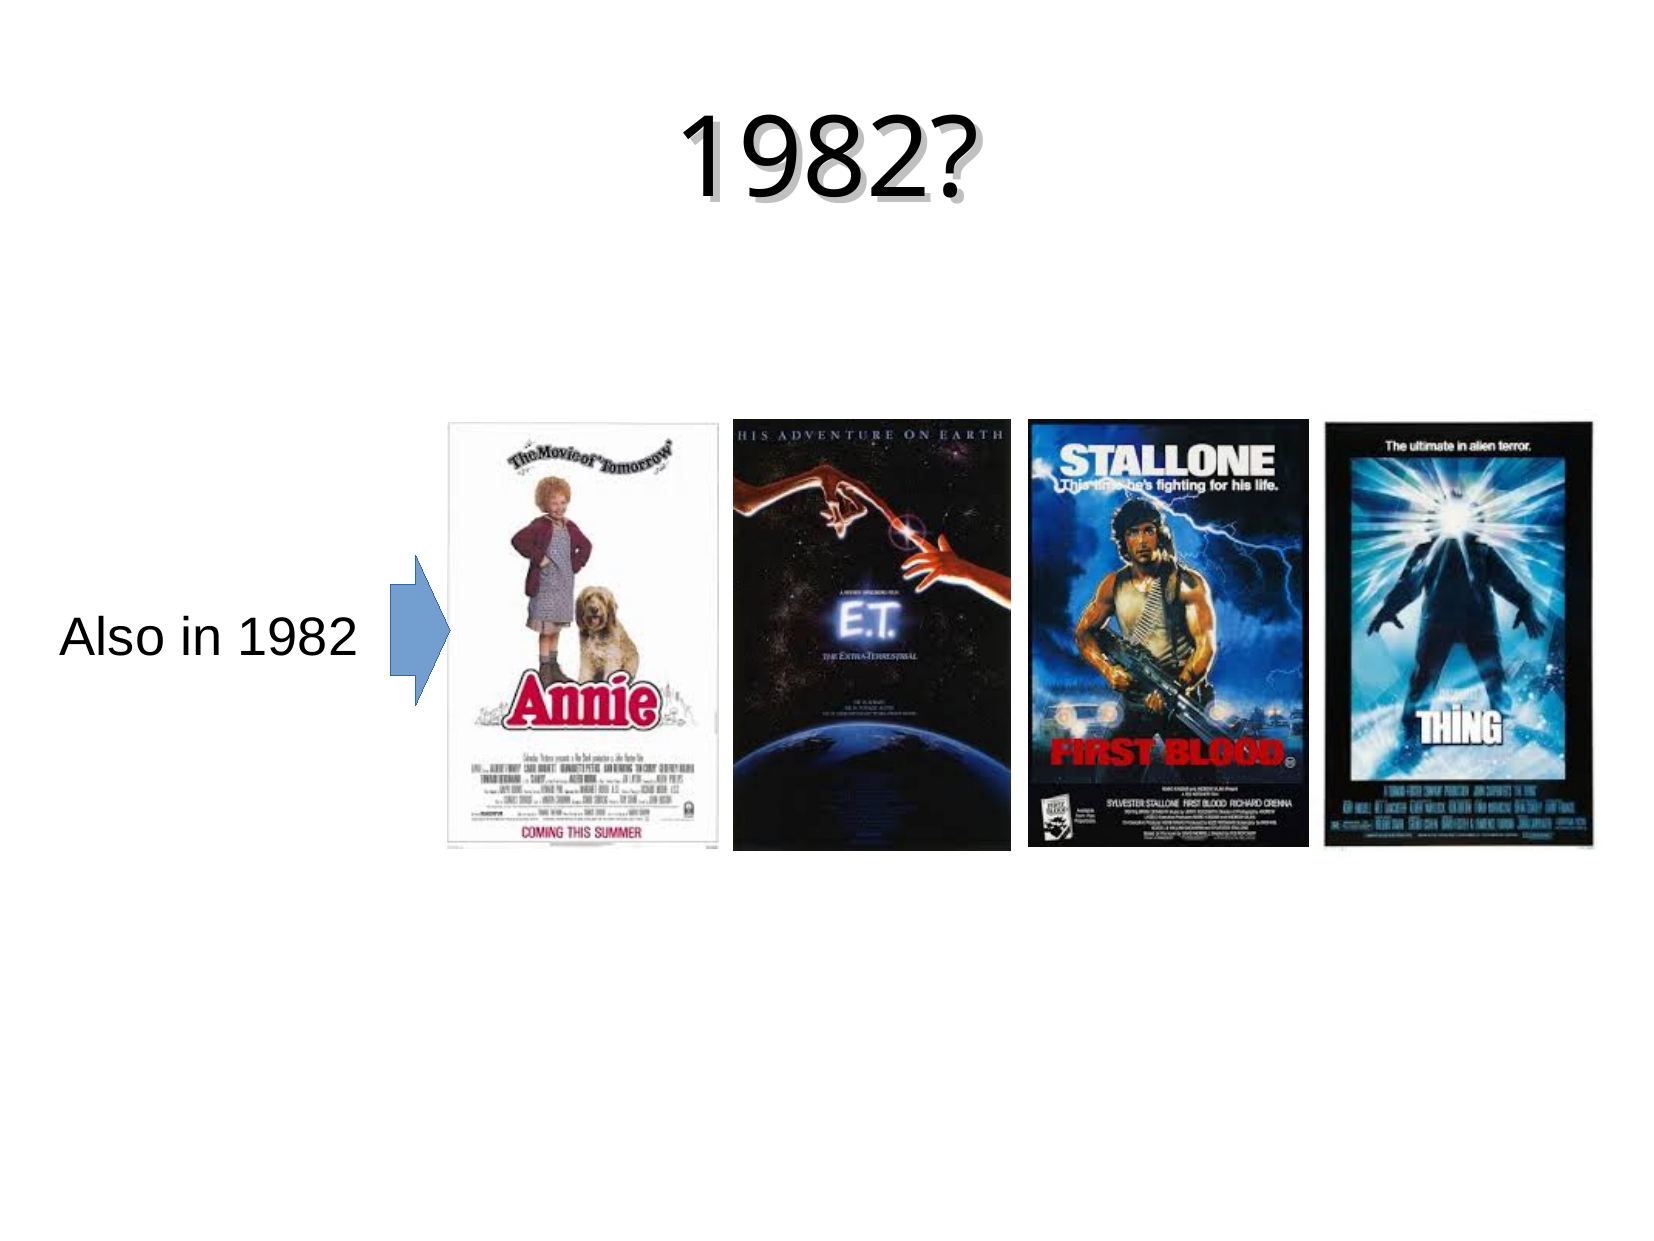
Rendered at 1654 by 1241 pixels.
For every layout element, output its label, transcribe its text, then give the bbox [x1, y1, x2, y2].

text_box [390, 555, 451, 706]
picture [1311, 409, 1606, 861]
picture [733, 419, 1011, 851]
picture [1028, 419, 1309, 847]
text_box Also in 1982 [45, 599, 374, 676]
picture [447, 422, 719, 849]
title 1982? [82, 49, 1571, 257]
